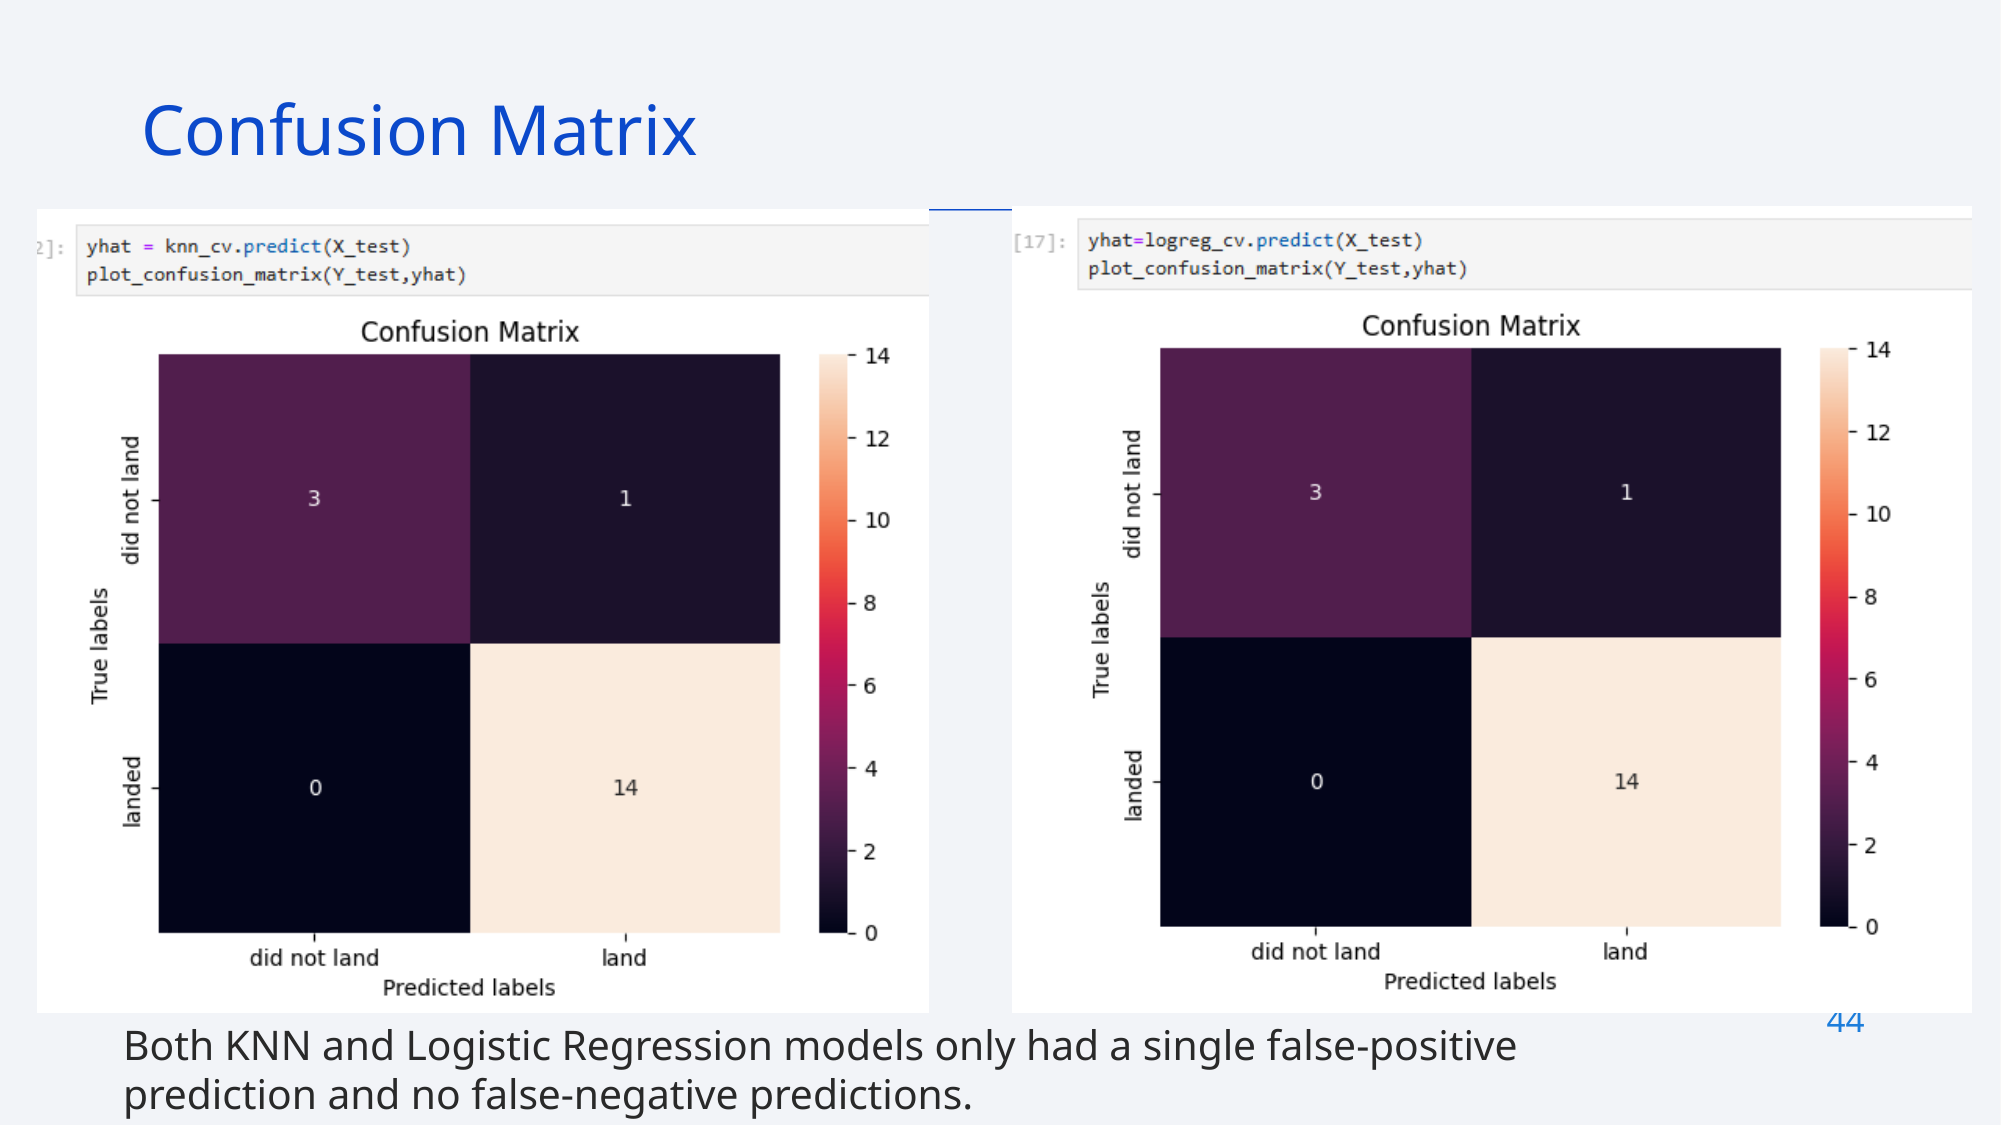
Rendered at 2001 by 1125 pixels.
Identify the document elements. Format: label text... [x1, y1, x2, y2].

list Both KNN and Logistic Regression models only had a single false-positive prediction and no false-negative predictions. [75, 1012, 1630, 1125]
picture [0, 0, 2001, 1125]
text_box Confusion Matrix [126, 88, 1852, 179]
